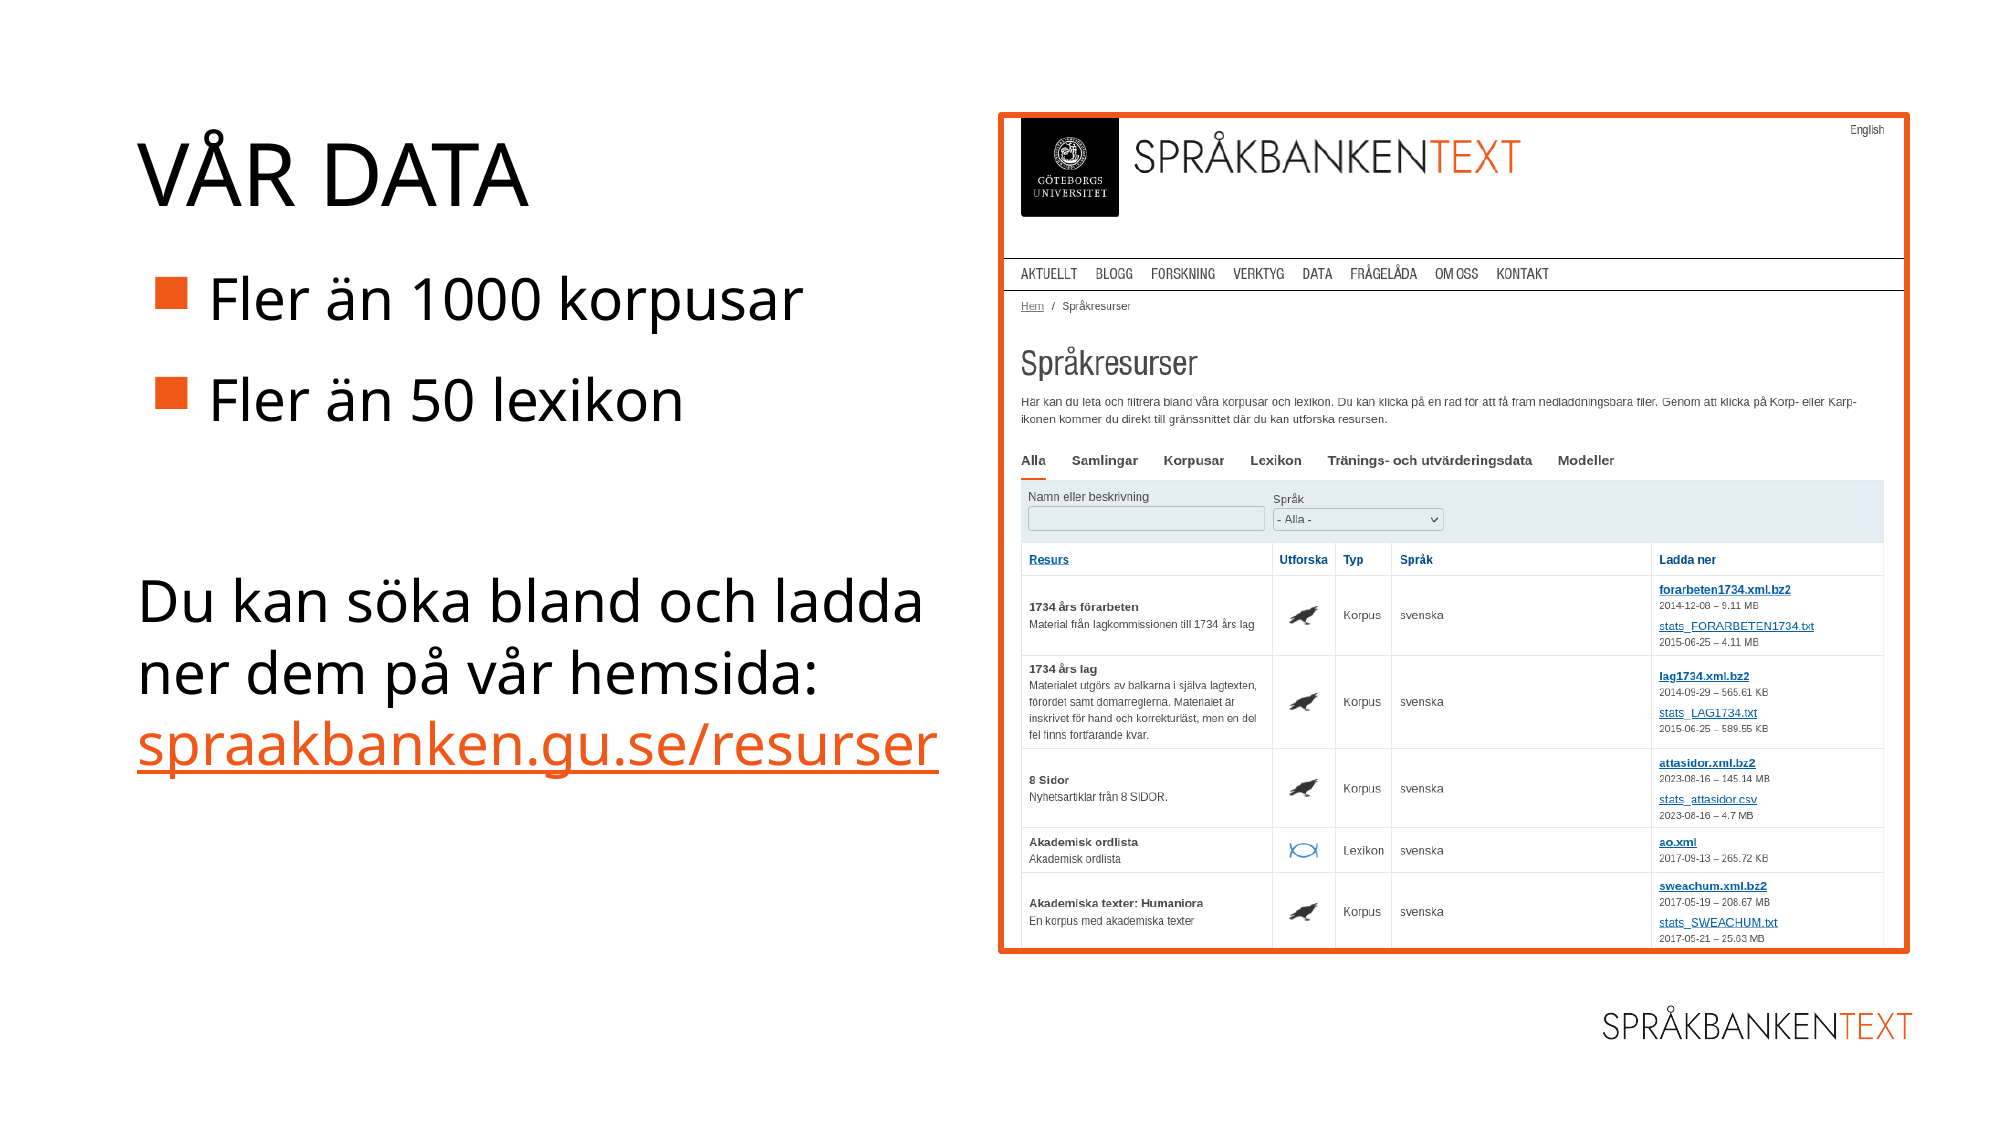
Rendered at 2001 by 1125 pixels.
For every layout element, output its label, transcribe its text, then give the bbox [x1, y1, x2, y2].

picture [1600, 998, 1959, 1125]
title Vår data [137, 109, 1863, 236]
list Fler än 1000 korpusar Fler än 50 lexikon Du kan söka bland och ladda ner dem på vår hemsida: spraakbanken.gu.se/resurser [137, 263, 945, 1003]
picture [1003, 118, 1904, 948]
